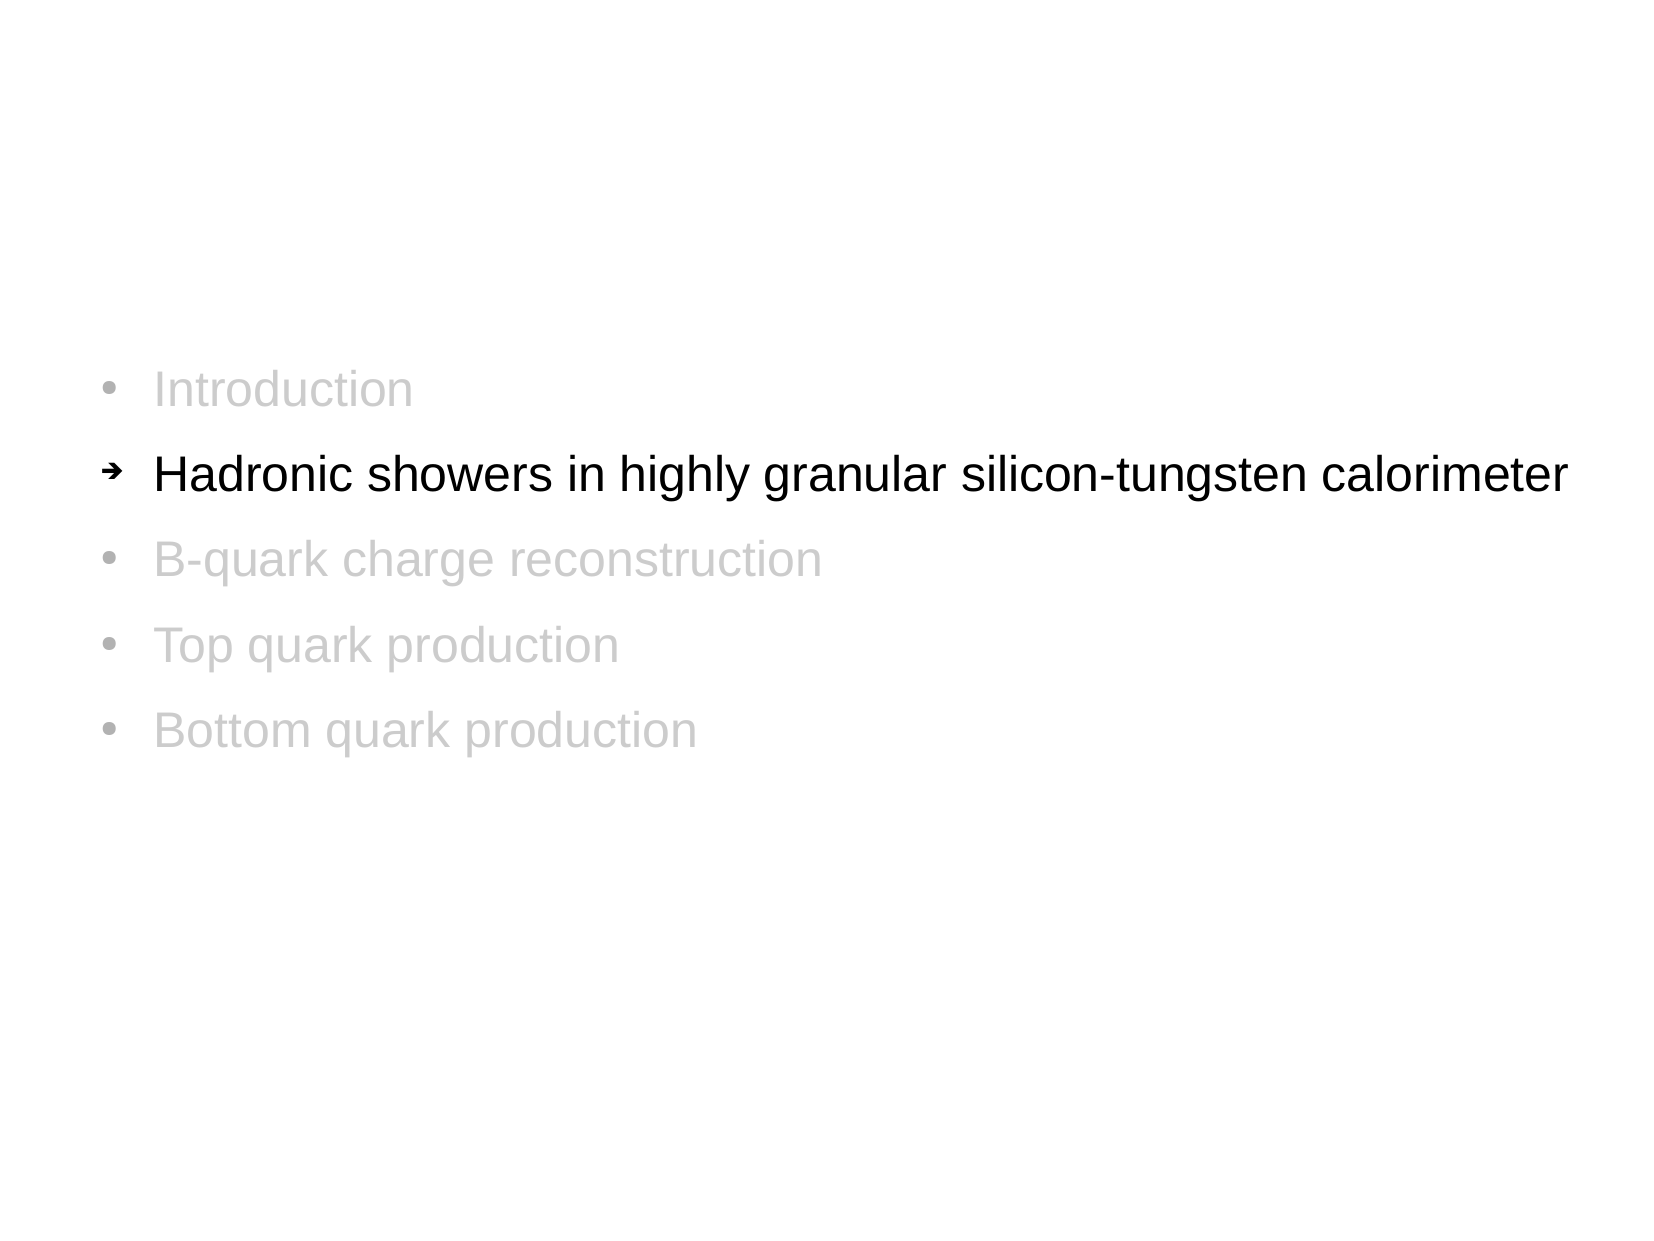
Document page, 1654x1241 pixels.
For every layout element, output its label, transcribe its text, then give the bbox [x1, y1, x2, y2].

list Introduction Hadronic showers in highly granular silicon-tungsten calorimeter B-quark charge reconstruction Top quark production Bottom quark production [82, 361, 1571, 1081]
